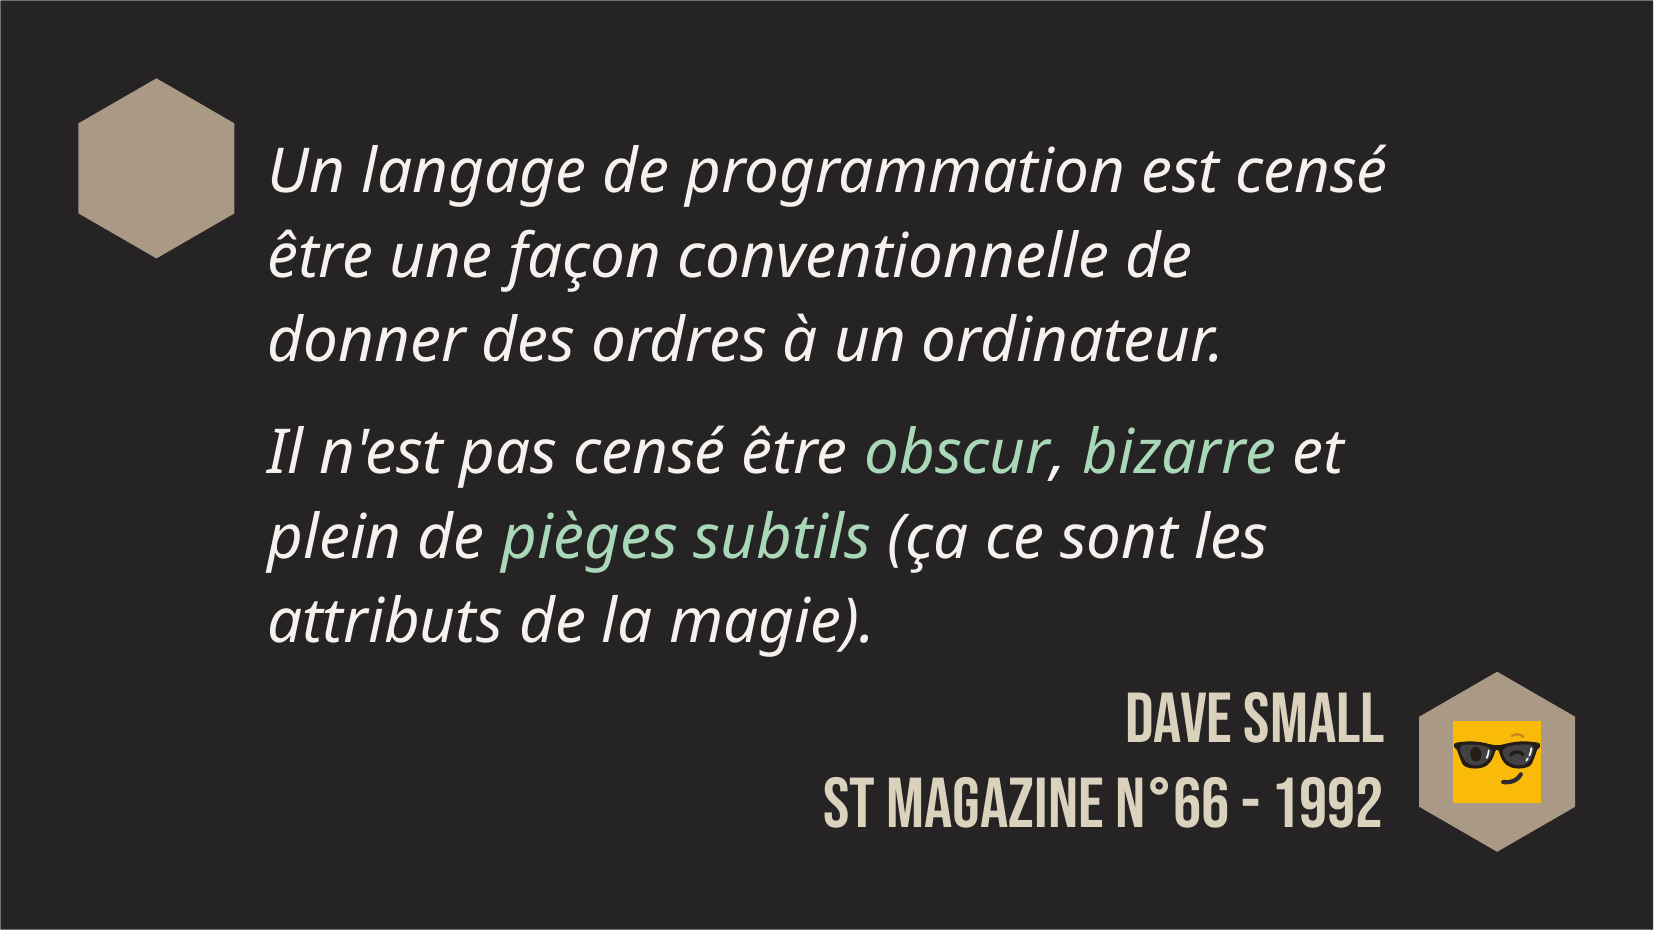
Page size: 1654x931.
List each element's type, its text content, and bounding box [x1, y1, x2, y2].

title Dave Small ST Magazine n°66 - 1992 [244, 678, 1385, 850]
list Un langage de programmation est censé être une façon conventionnelle de donner des ordres à un ordinateur. Il n'est pas censé être obscur, bizarre et plein de pièges subtils (ça ce sont les attributs de la magie). [250, 126, 1391, 666]
picture [1452, 721, 1542, 804]
